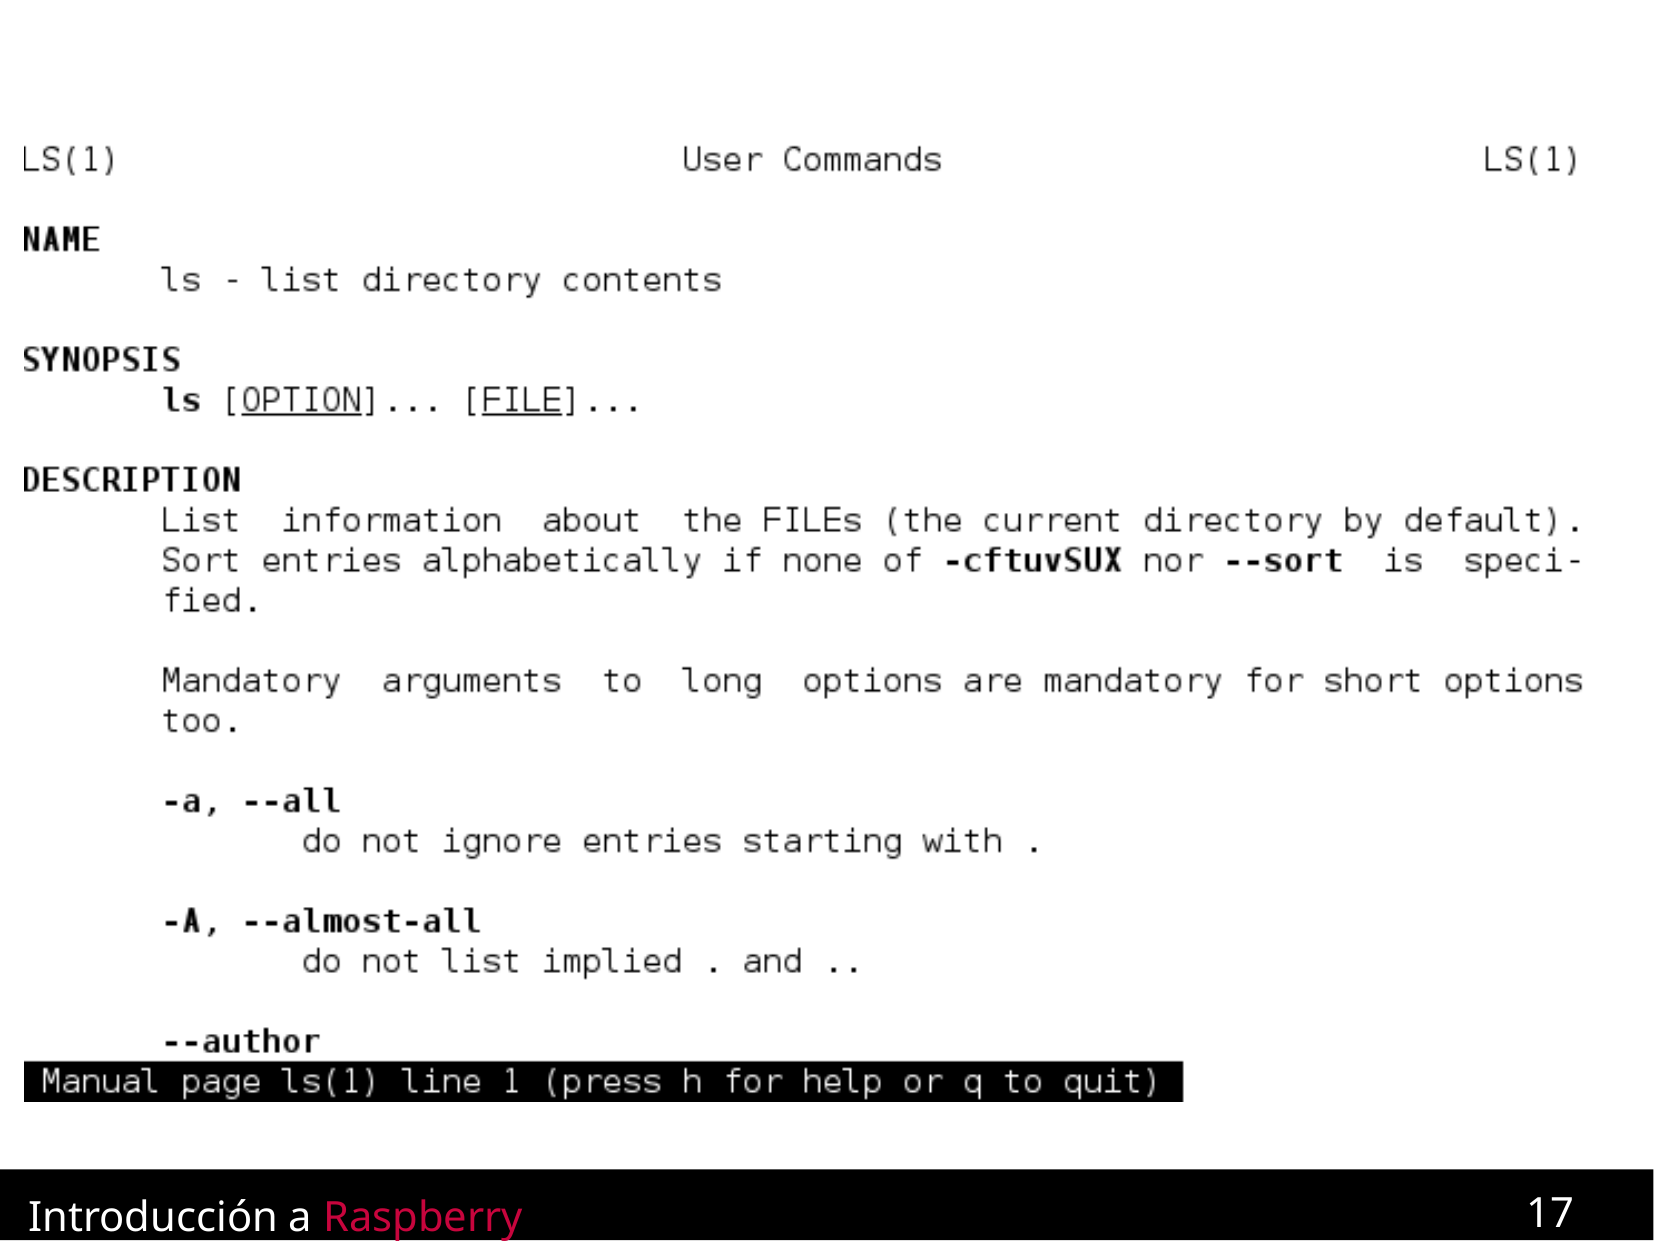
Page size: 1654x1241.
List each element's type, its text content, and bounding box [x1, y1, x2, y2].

text_box Introducción a Raspberry Pi [13, 1179, 556, 1241]
text_box <number> [1521, 1175, 1654, 1241]
picture [24, 138, 1618, 1102]
text_box [0, 0, 1654, 1241]
